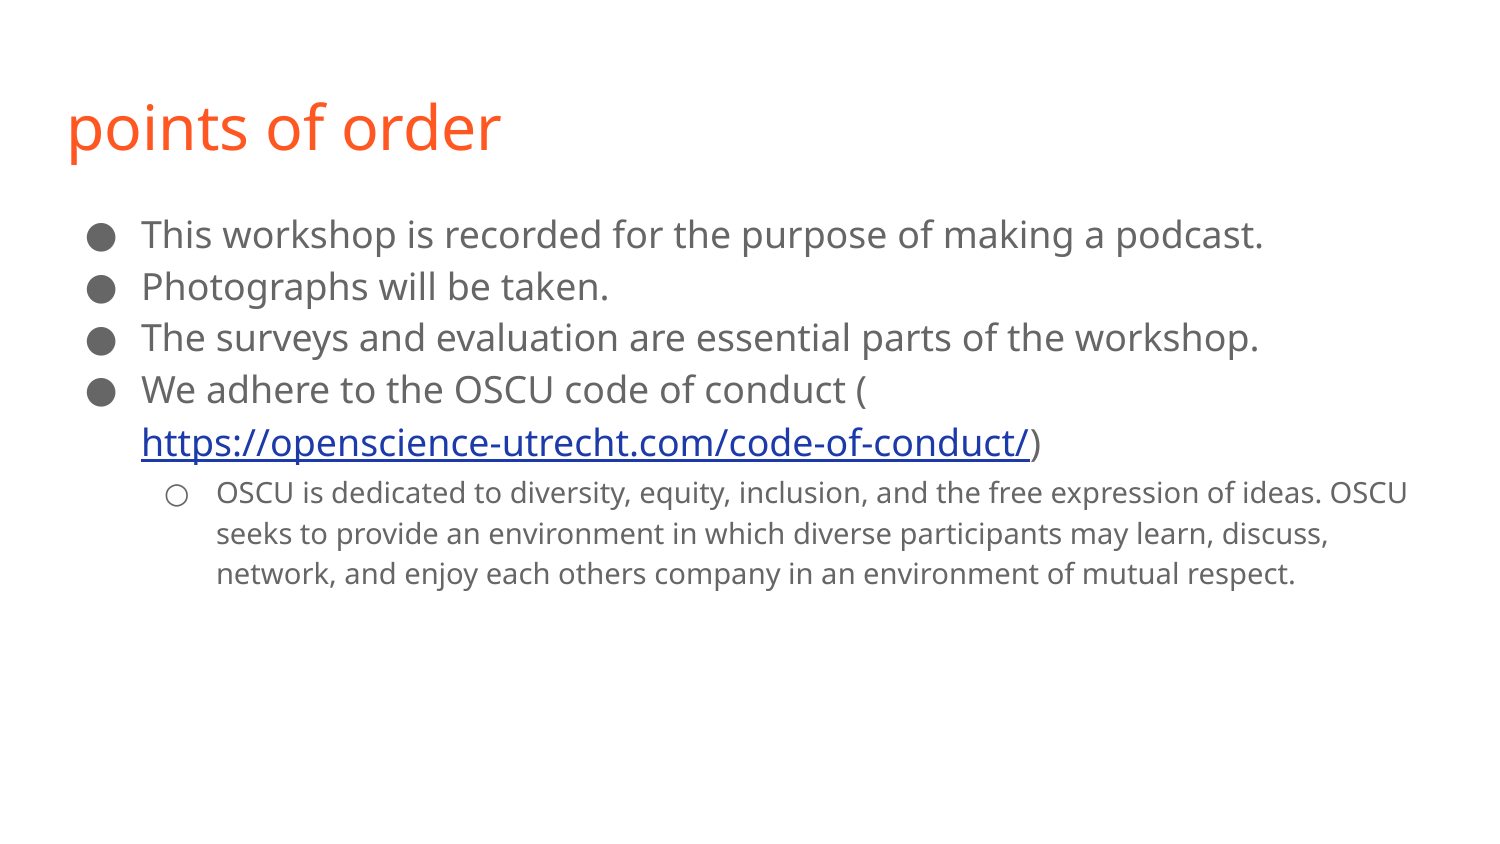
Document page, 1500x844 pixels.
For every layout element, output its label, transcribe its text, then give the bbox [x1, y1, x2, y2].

title points of order [51, 72, 1449, 167]
list This workshop is recorded for the purpose of making a podcast. Photographs will be taken. The surveys and evaluation are essential parts of the workshop. We adhere to the OSCU code of conduct (https://openscience-utrecht.com/code-of-conduct/) OSCU is dedicated to diversity, equity, inclusion, and the free expression of ideas. OSCU seeks to provide an environment in which diverse participants may learn, discuss, network, and enjoy each others company in an environment of mutual respect. [51, 189, 1449, 750]
